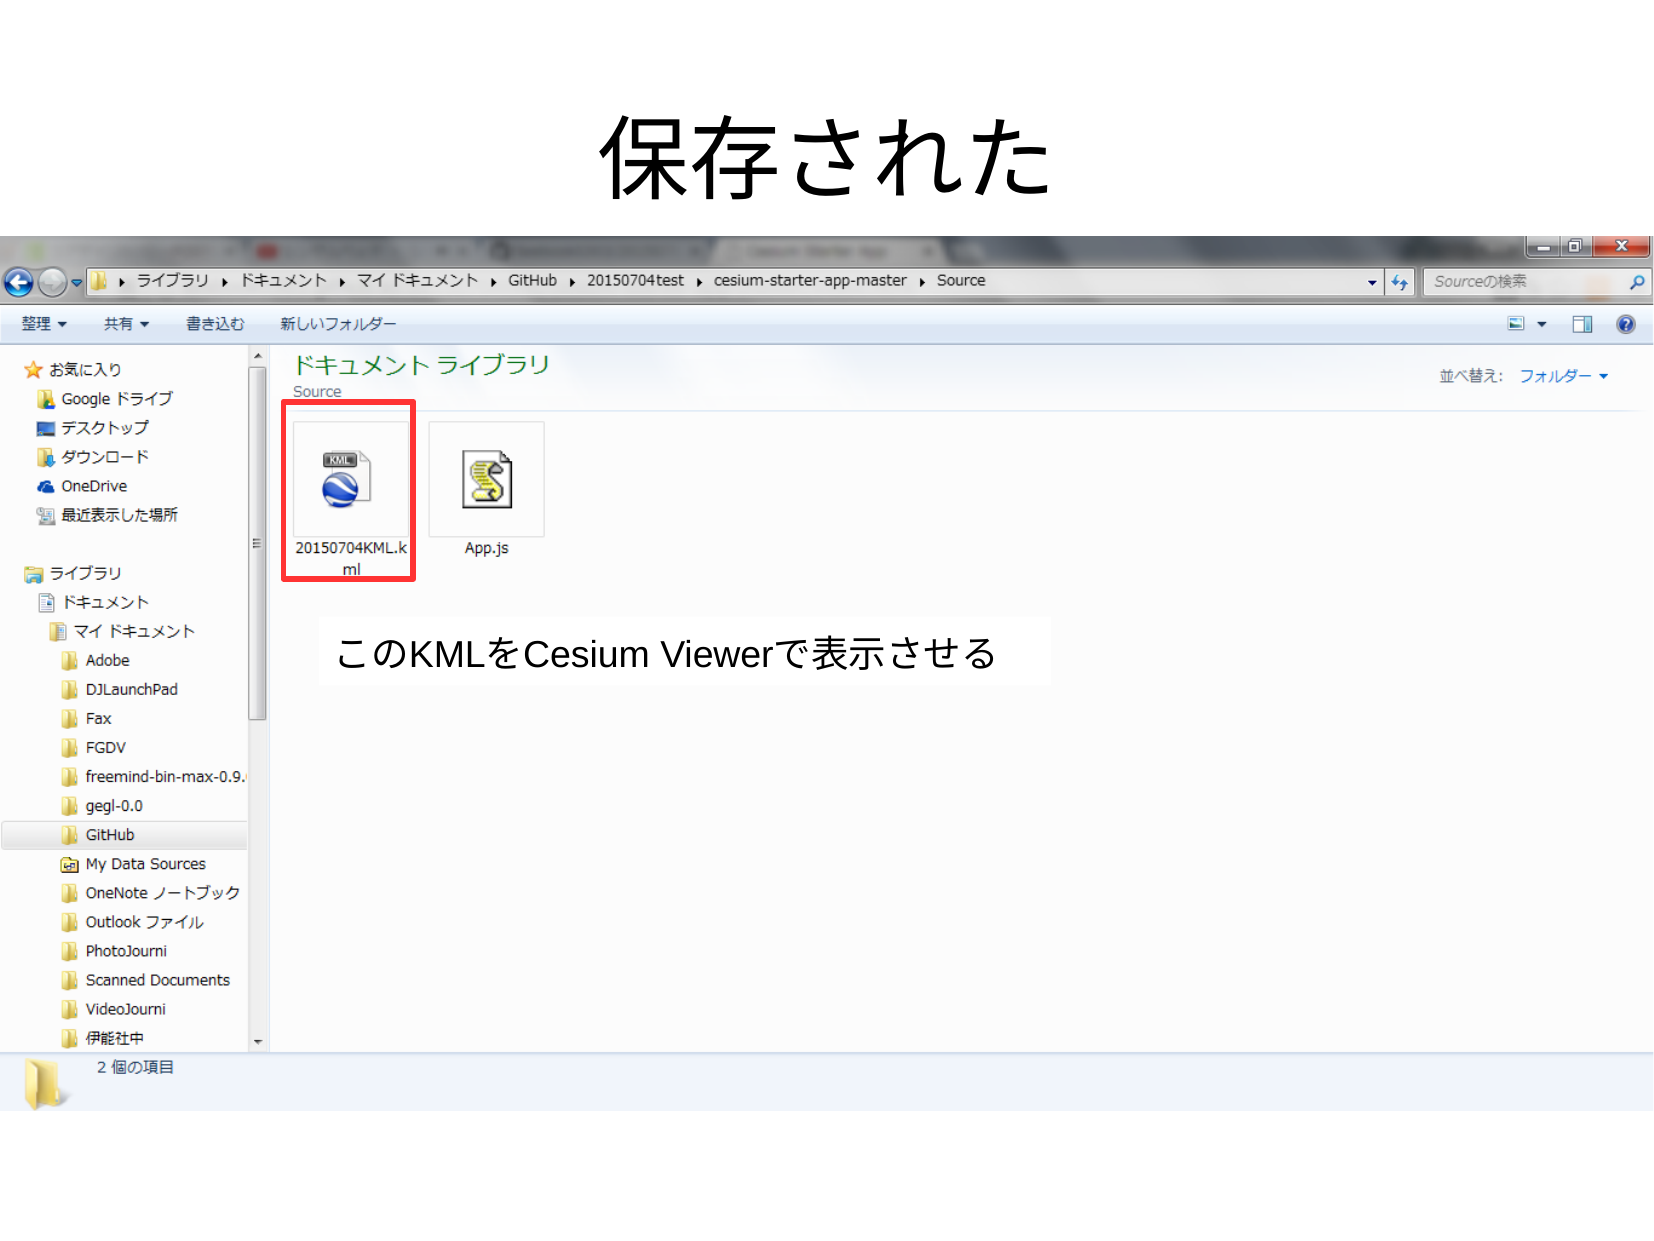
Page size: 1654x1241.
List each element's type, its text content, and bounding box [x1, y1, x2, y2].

text_box このKMLをCesium Viewerで表示させる [318, 616, 1052, 674]
picture [0, 236, 1654, 1111]
title 保存された [82, 49, 1571, 257]
